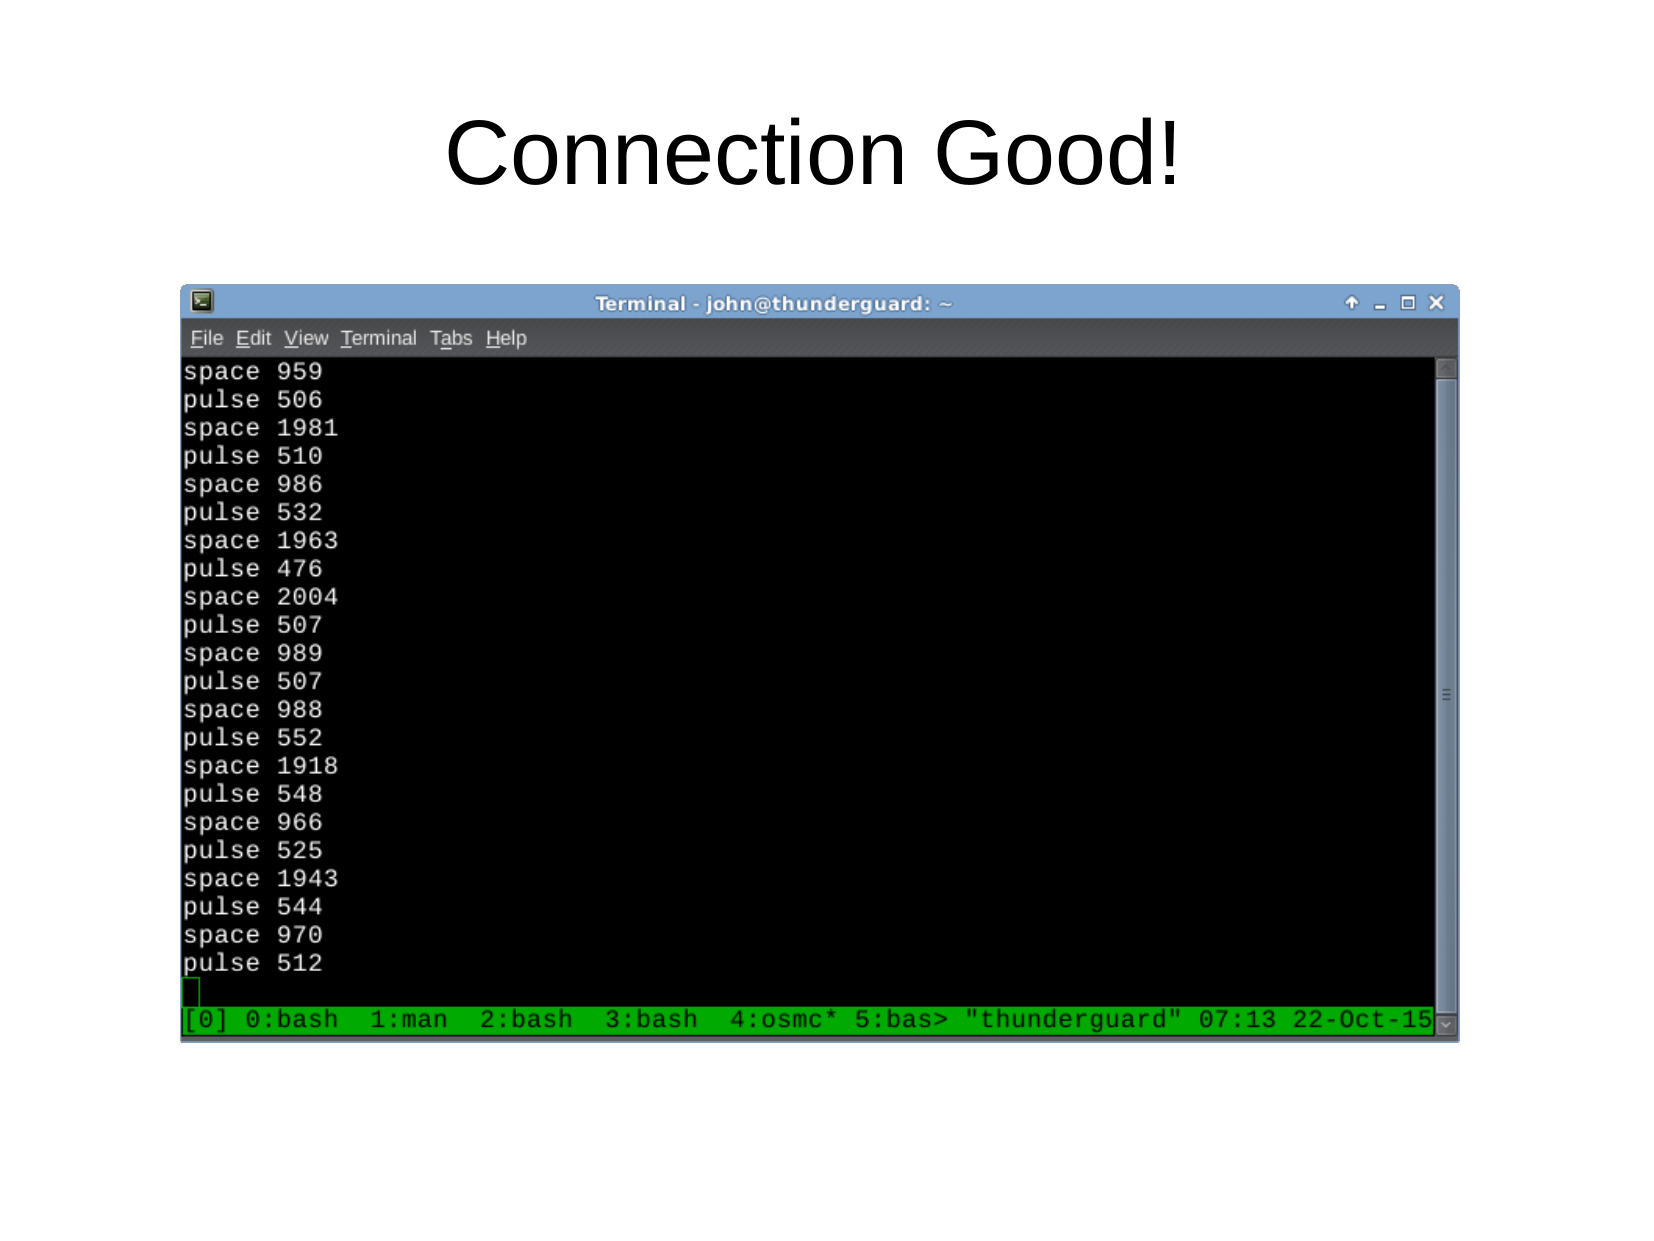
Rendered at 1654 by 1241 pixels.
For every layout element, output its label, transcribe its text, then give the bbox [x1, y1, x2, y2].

picture [180, 284, 1460, 1043]
title Connection Good! [82, 49, 1571, 257]
